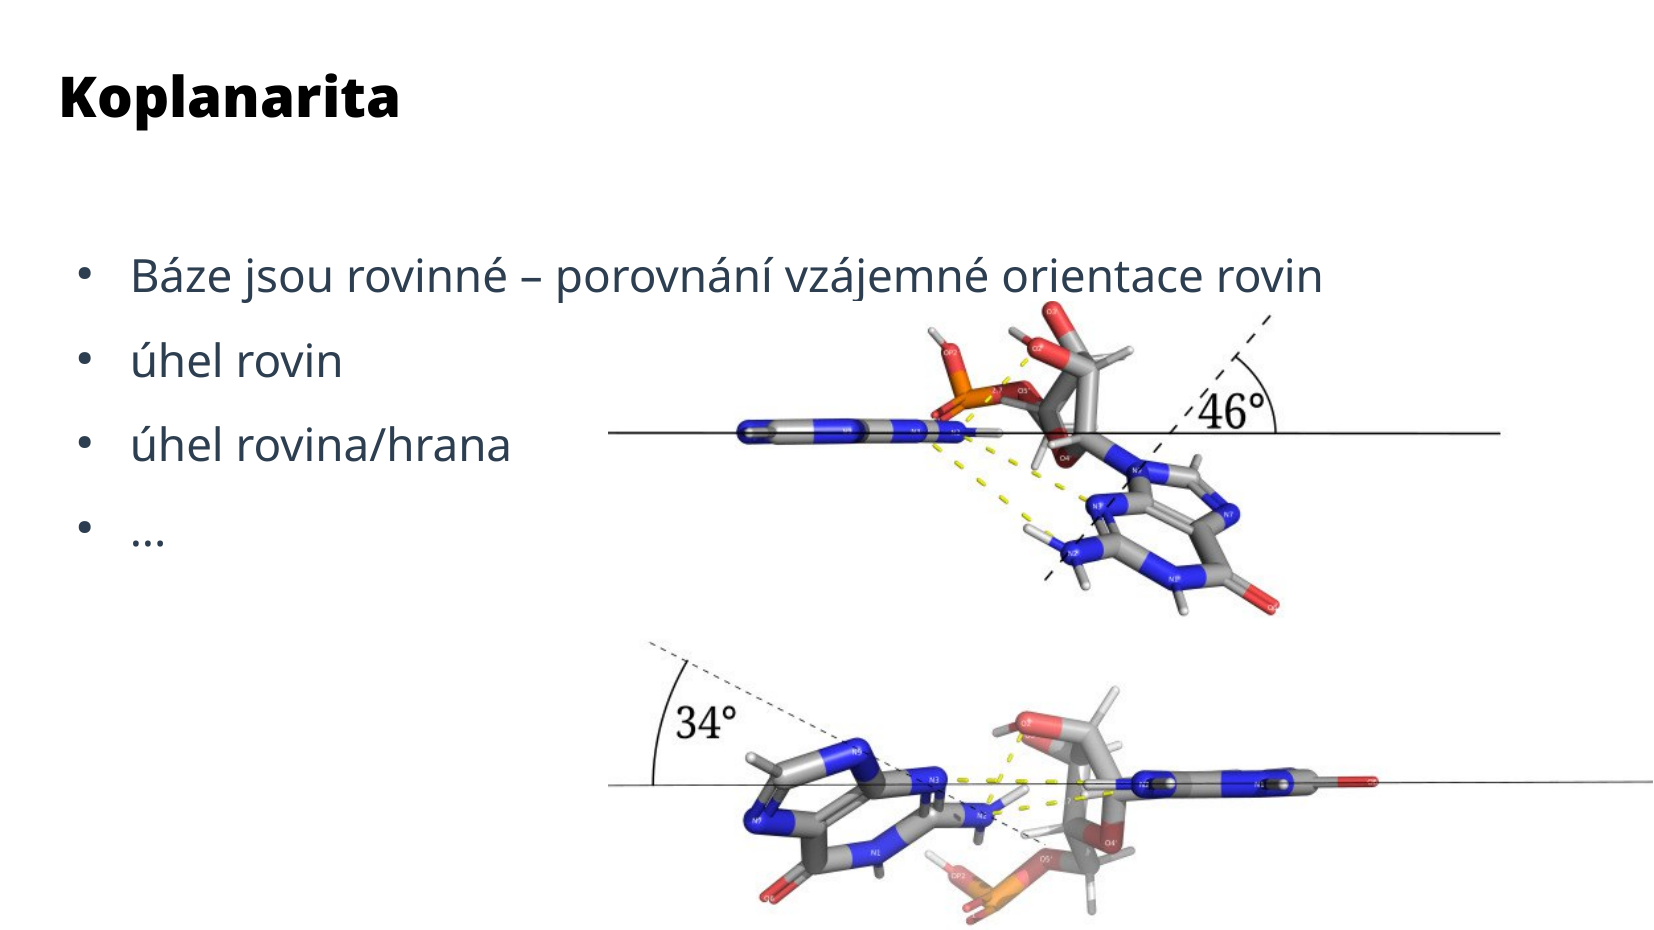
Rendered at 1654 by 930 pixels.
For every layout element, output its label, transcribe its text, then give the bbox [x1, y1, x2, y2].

picture [608, 301, 1653, 930]
title Koplanarita [58, 36, 1594, 155]
list Báze jsou rovinné – porovnání vzájemné orientace rovin úhel rovin úhel rovina/hrana ... [58, 243, 1594, 864]
